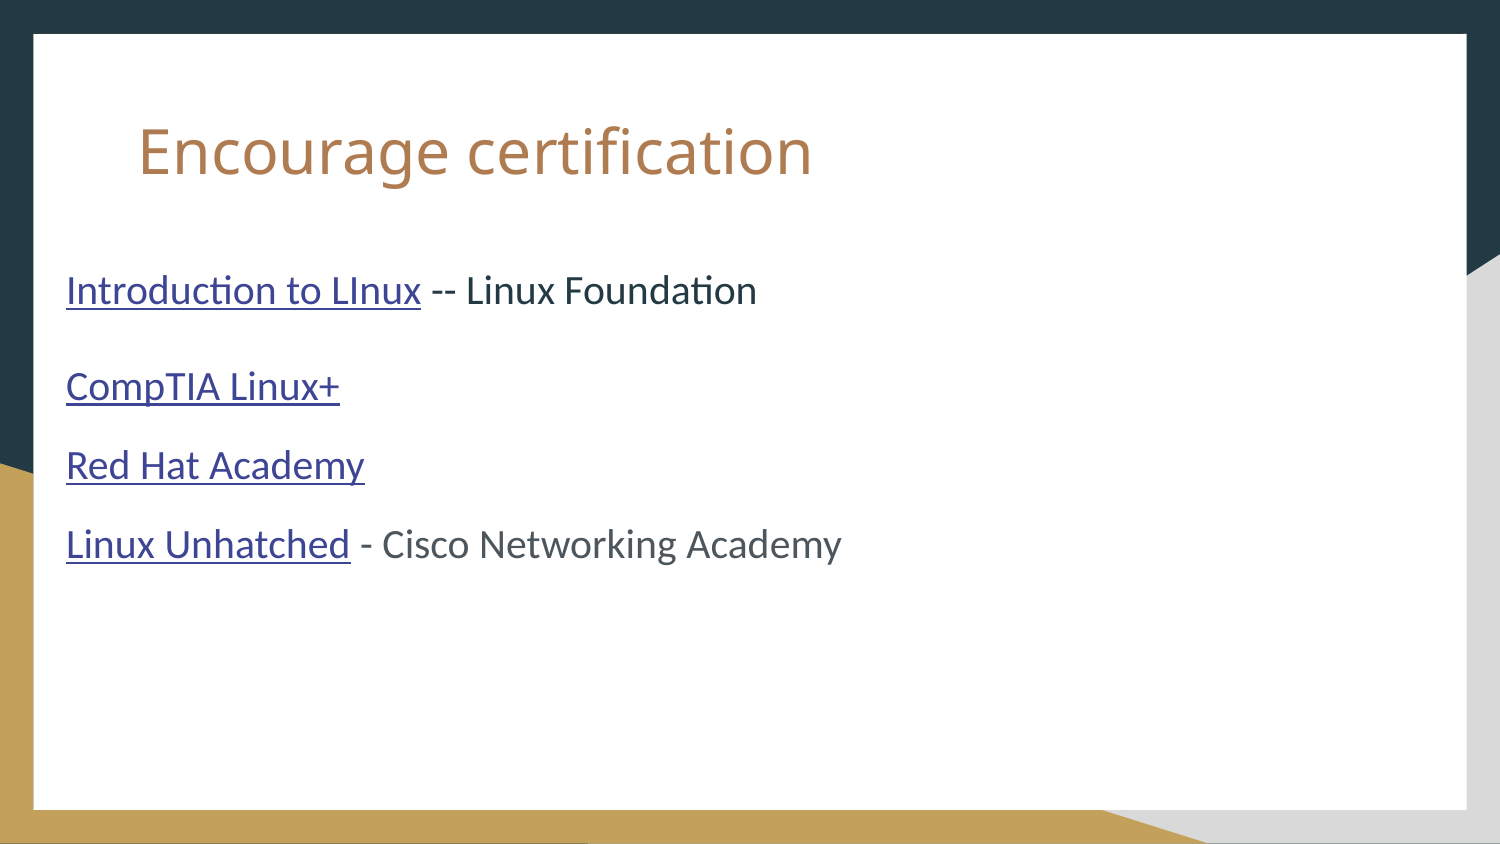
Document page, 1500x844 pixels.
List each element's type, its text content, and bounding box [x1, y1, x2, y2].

title Encourage certification [123, 97, 1355, 179]
list Introduction to LInux -- Linux Foundation CompTIA Linux+ Red Hat Academy Linux Unhatched - Cisco Networking Academy [51, 240, 1449, 740]
